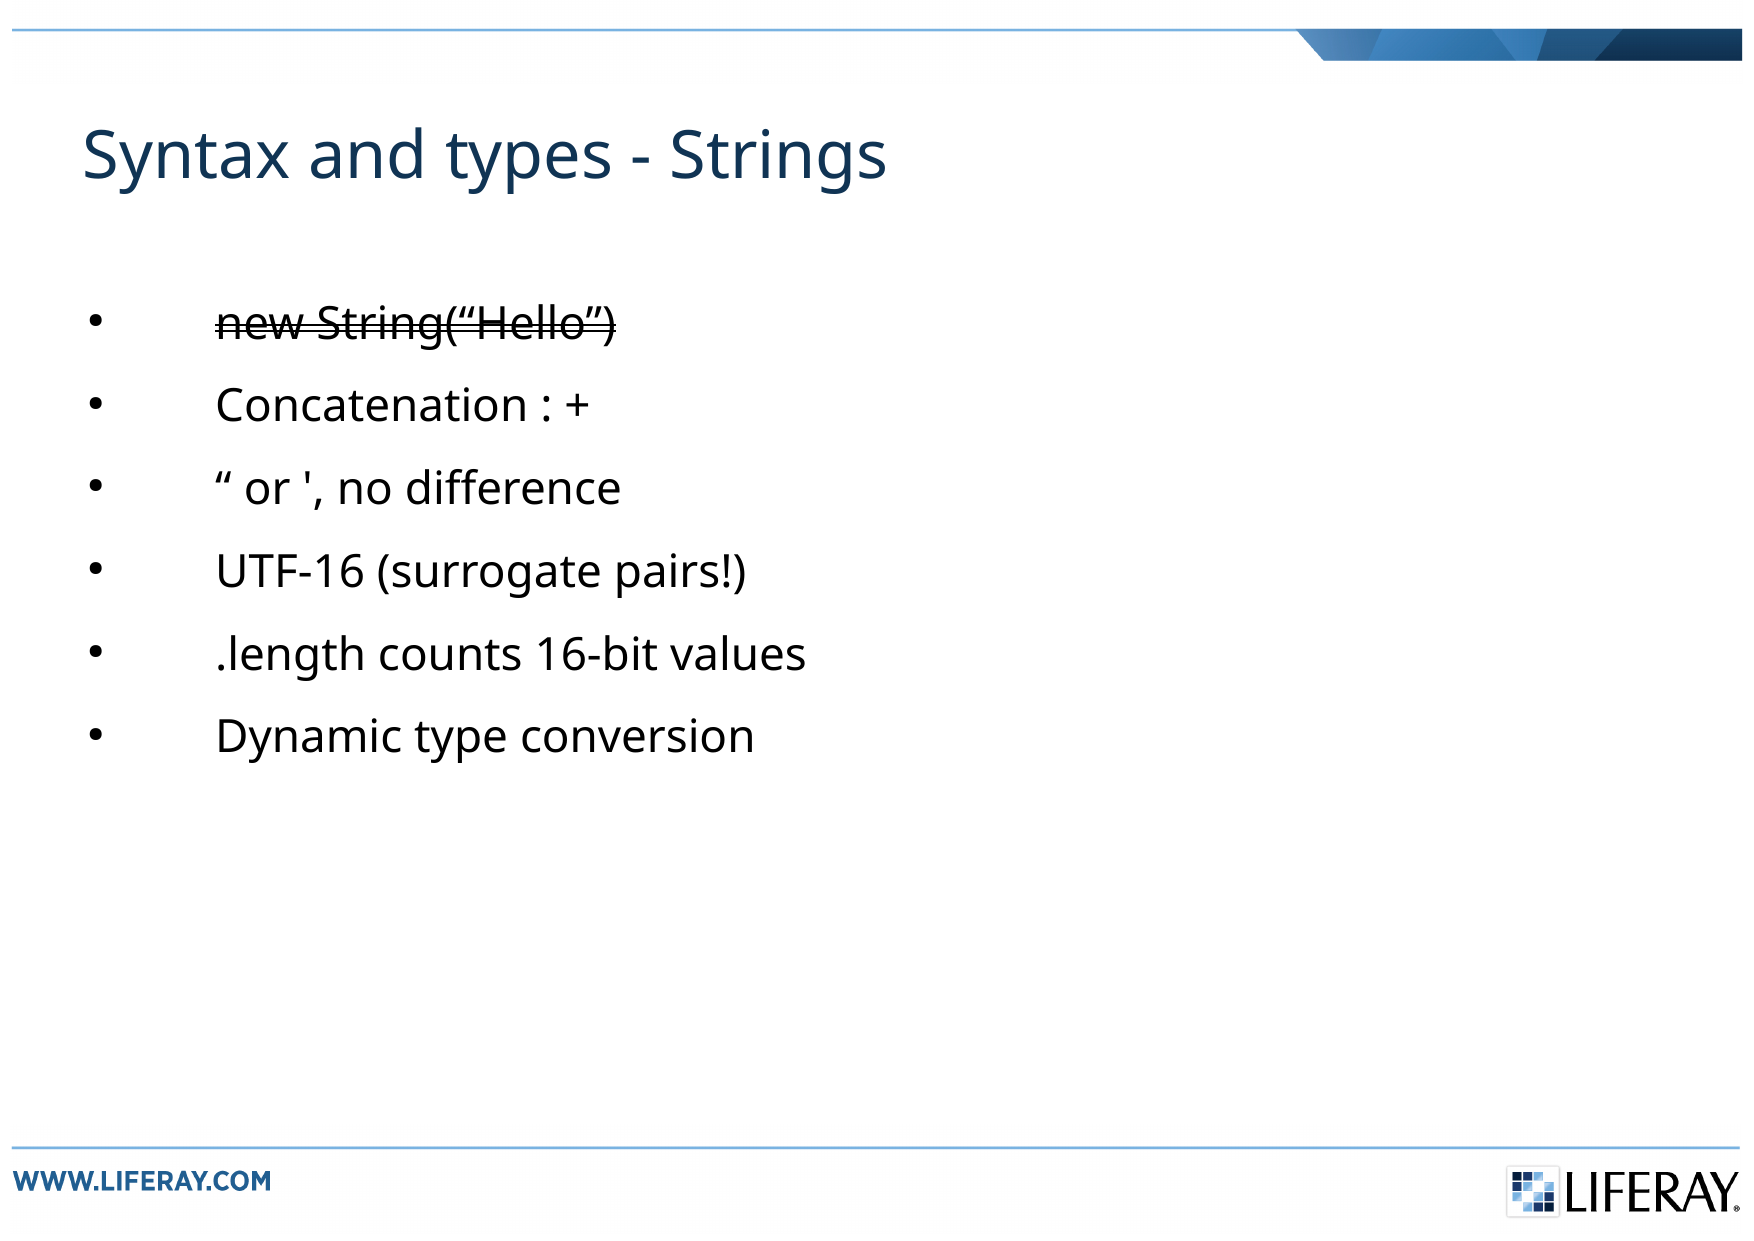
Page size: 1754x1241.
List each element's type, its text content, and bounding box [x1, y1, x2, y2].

list new String(“Hello”) Concatenation : + “ or ', no difference UTF-16 (surrogate pairs!) .length counts 16-bit values Dynamic type conversion [87, 290, 1667, 1109]
picture [10, 1124, 1741, 1234]
picture [12, 0, 1743, 84]
title Syntax and types - Strings [82, 49, 1571, 257]
